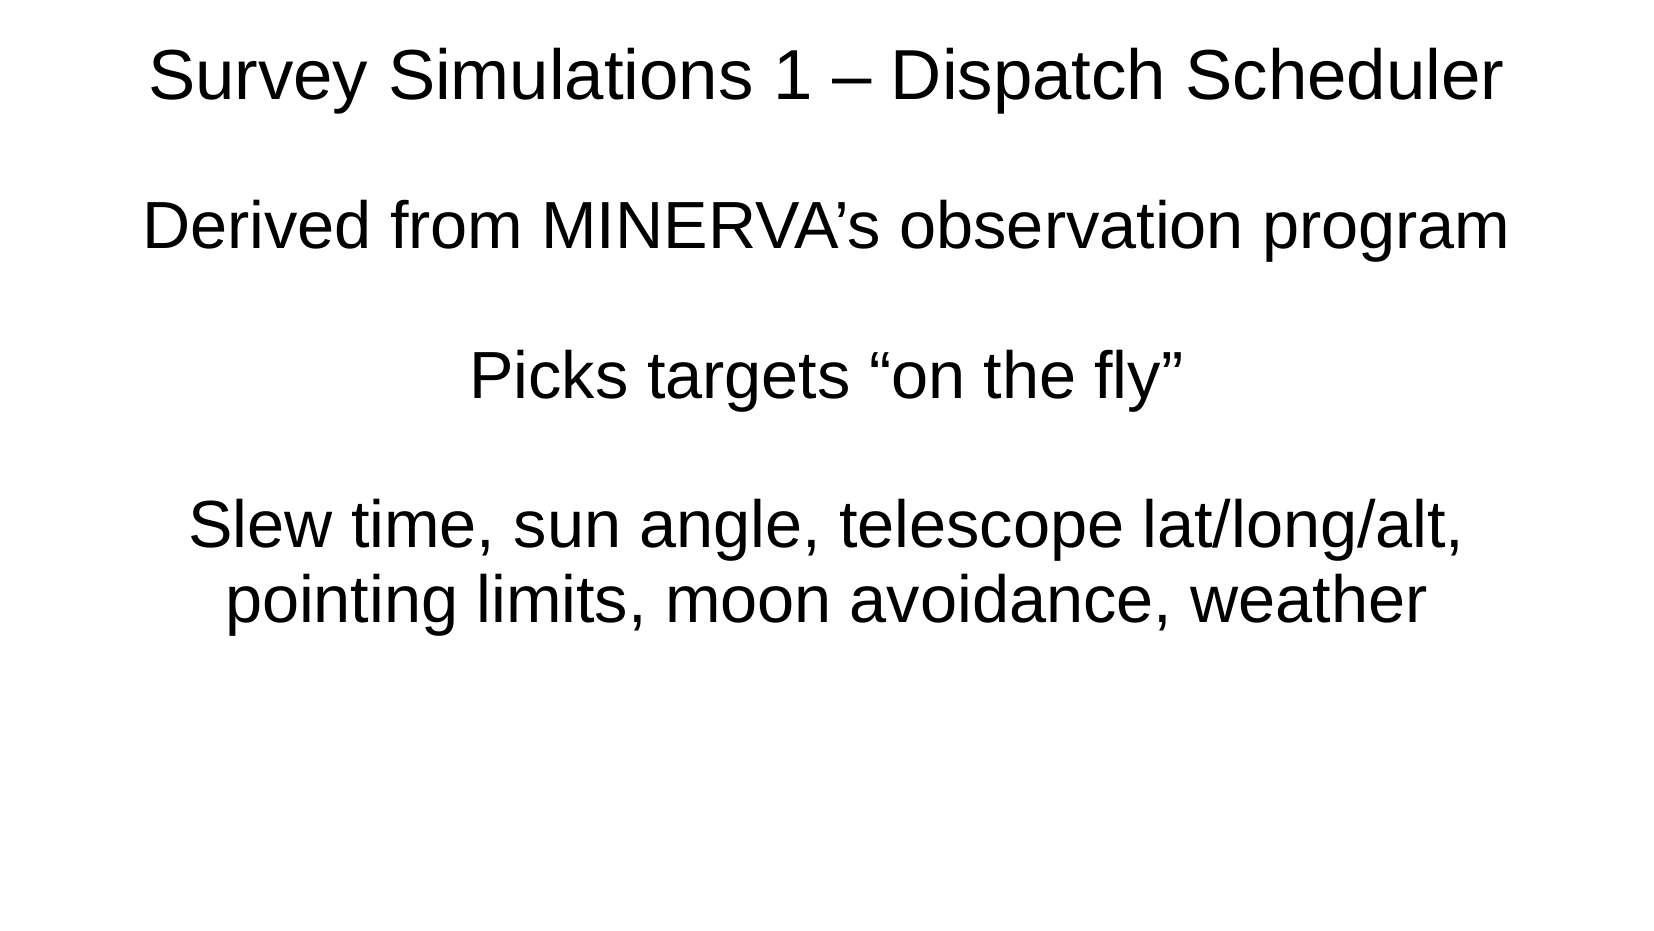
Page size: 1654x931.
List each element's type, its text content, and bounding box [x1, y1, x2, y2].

title Survey Simulations 1 – Dispatch Scheduler [0, 0, 1654, 151]
subtitle Derived from MINERVA’s observation program Picks targets “on the fly” Slew time, sun angle, telescope lat/long/alt, pointing limits, moon avoidance, weather [82, 188, 1571, 787]
